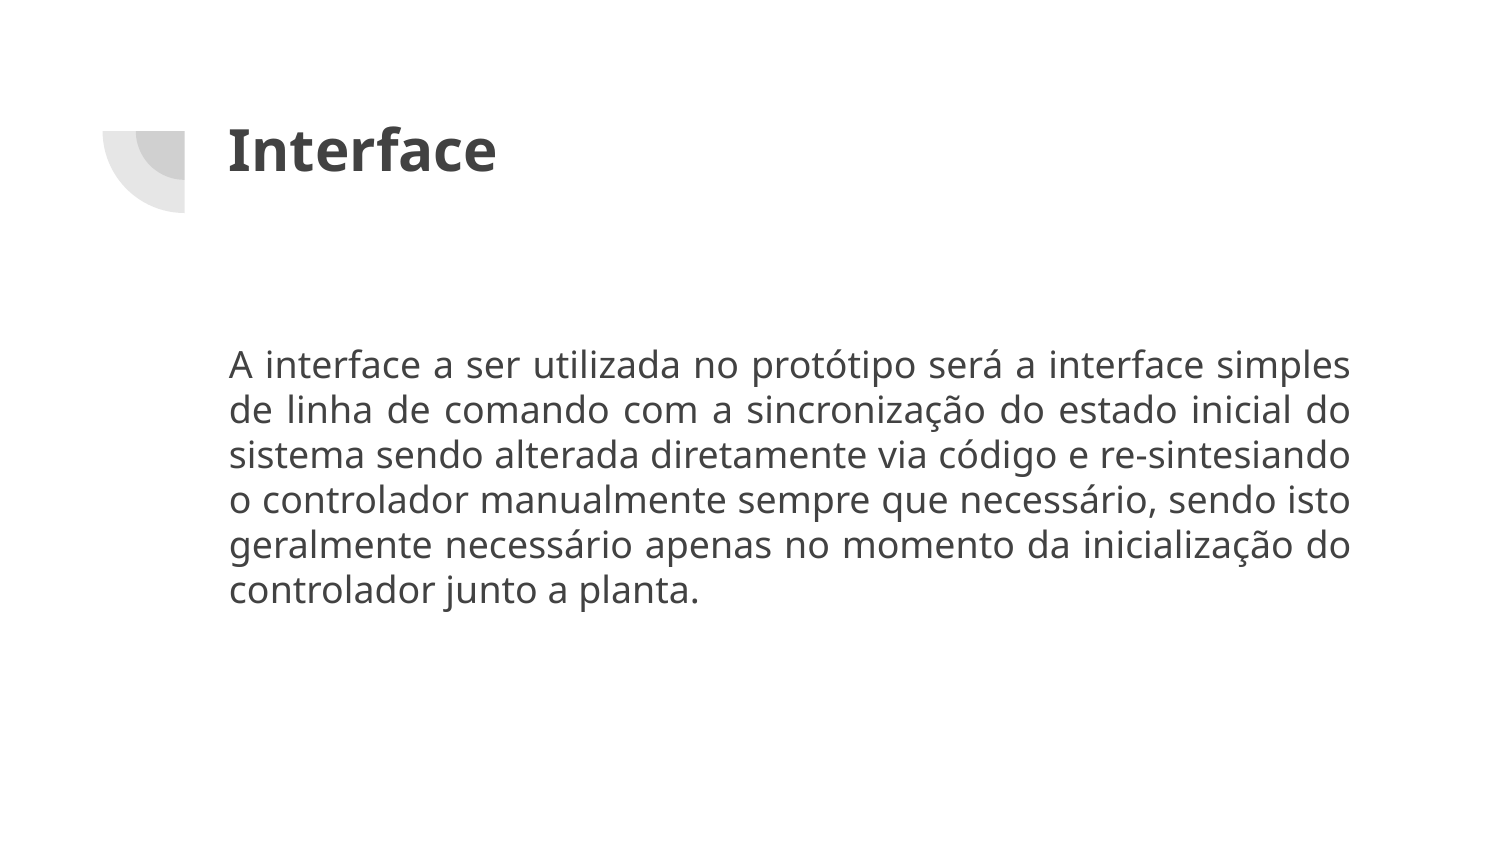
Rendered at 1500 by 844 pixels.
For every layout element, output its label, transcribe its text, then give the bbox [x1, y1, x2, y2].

title Interface [213, 98, 1368, 263]
list A interface a ser utilizada no protótipo será a interface simples de linha de comando com a sincronização do estado inicial do sistema sendo alterada diretamente via código e re-sintesiando o controlador manualmente sempre que necessário, sendo isto geralmente necessário apenas no momento da inicialização do controlador junto a planta. [213, 326, 1368, 744]
